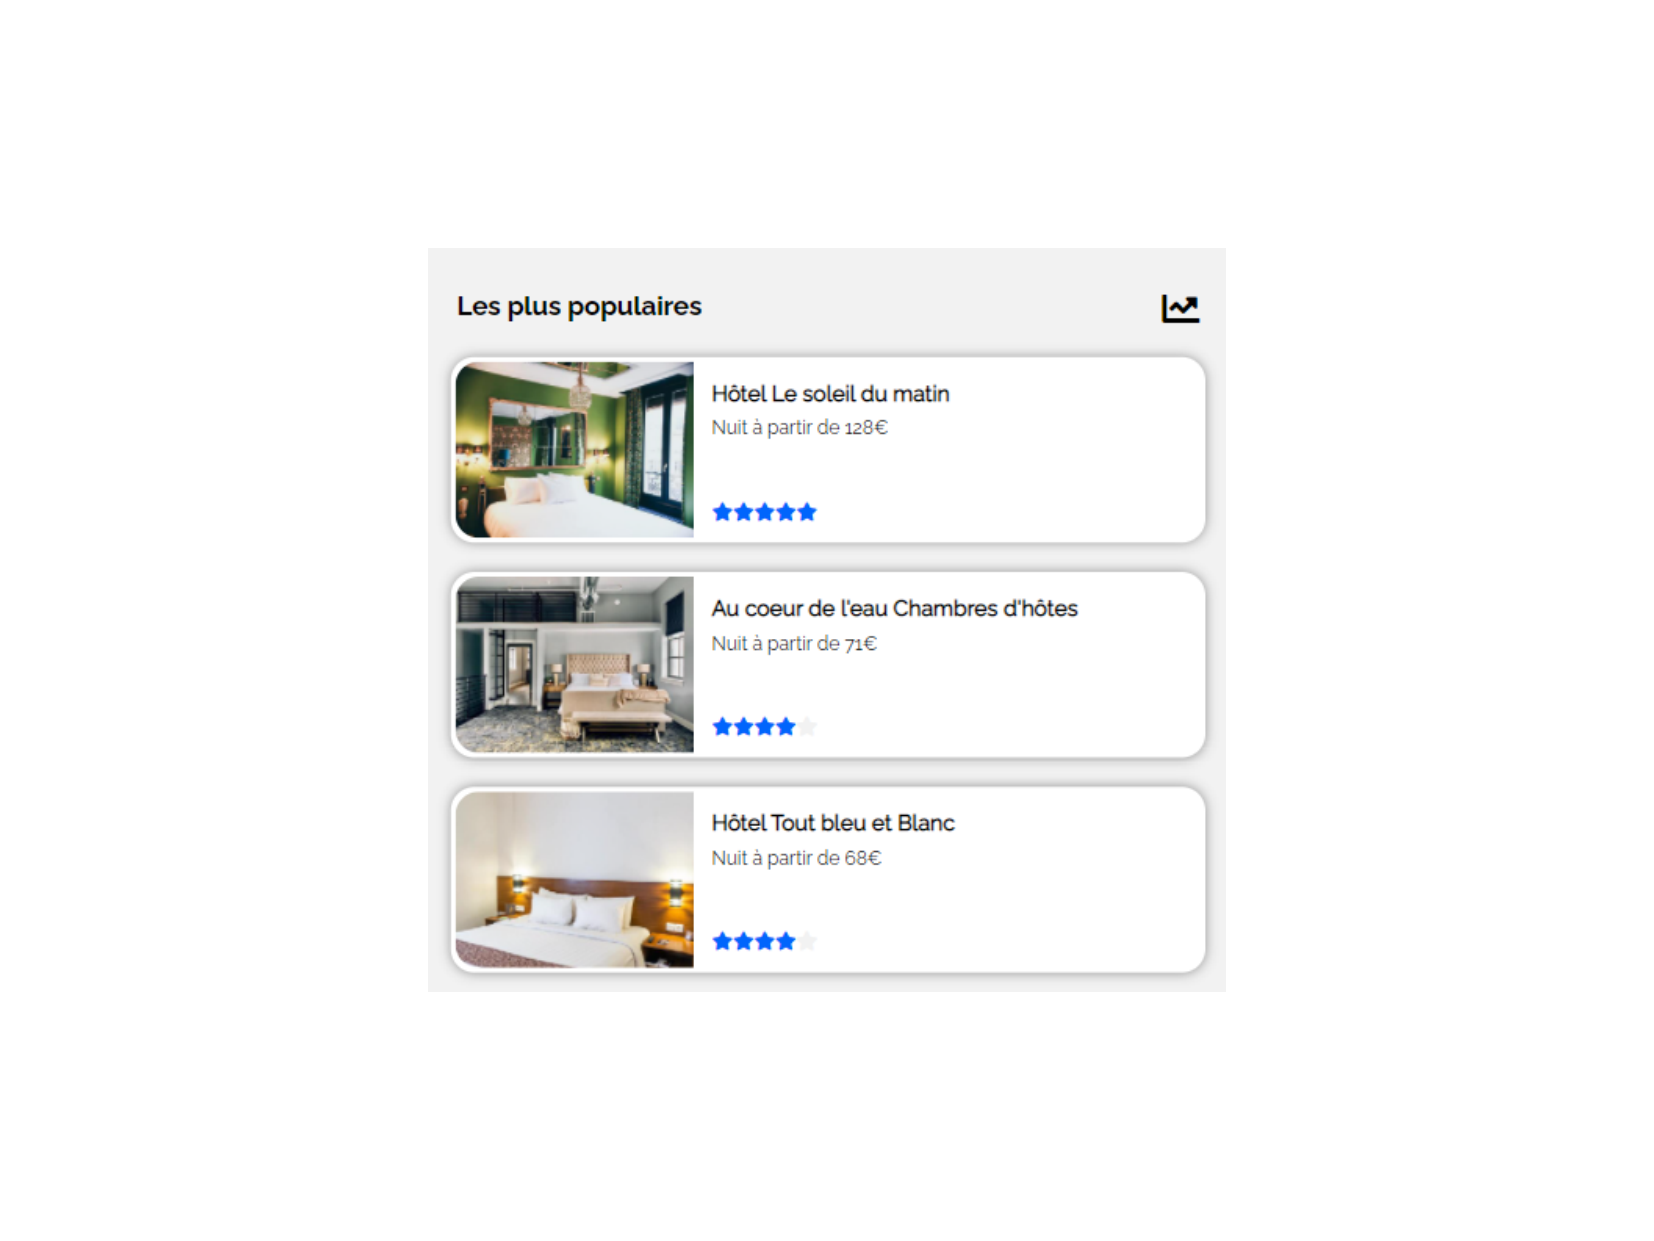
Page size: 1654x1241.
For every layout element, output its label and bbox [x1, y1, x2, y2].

picture [428, 249, 1226, 992]
